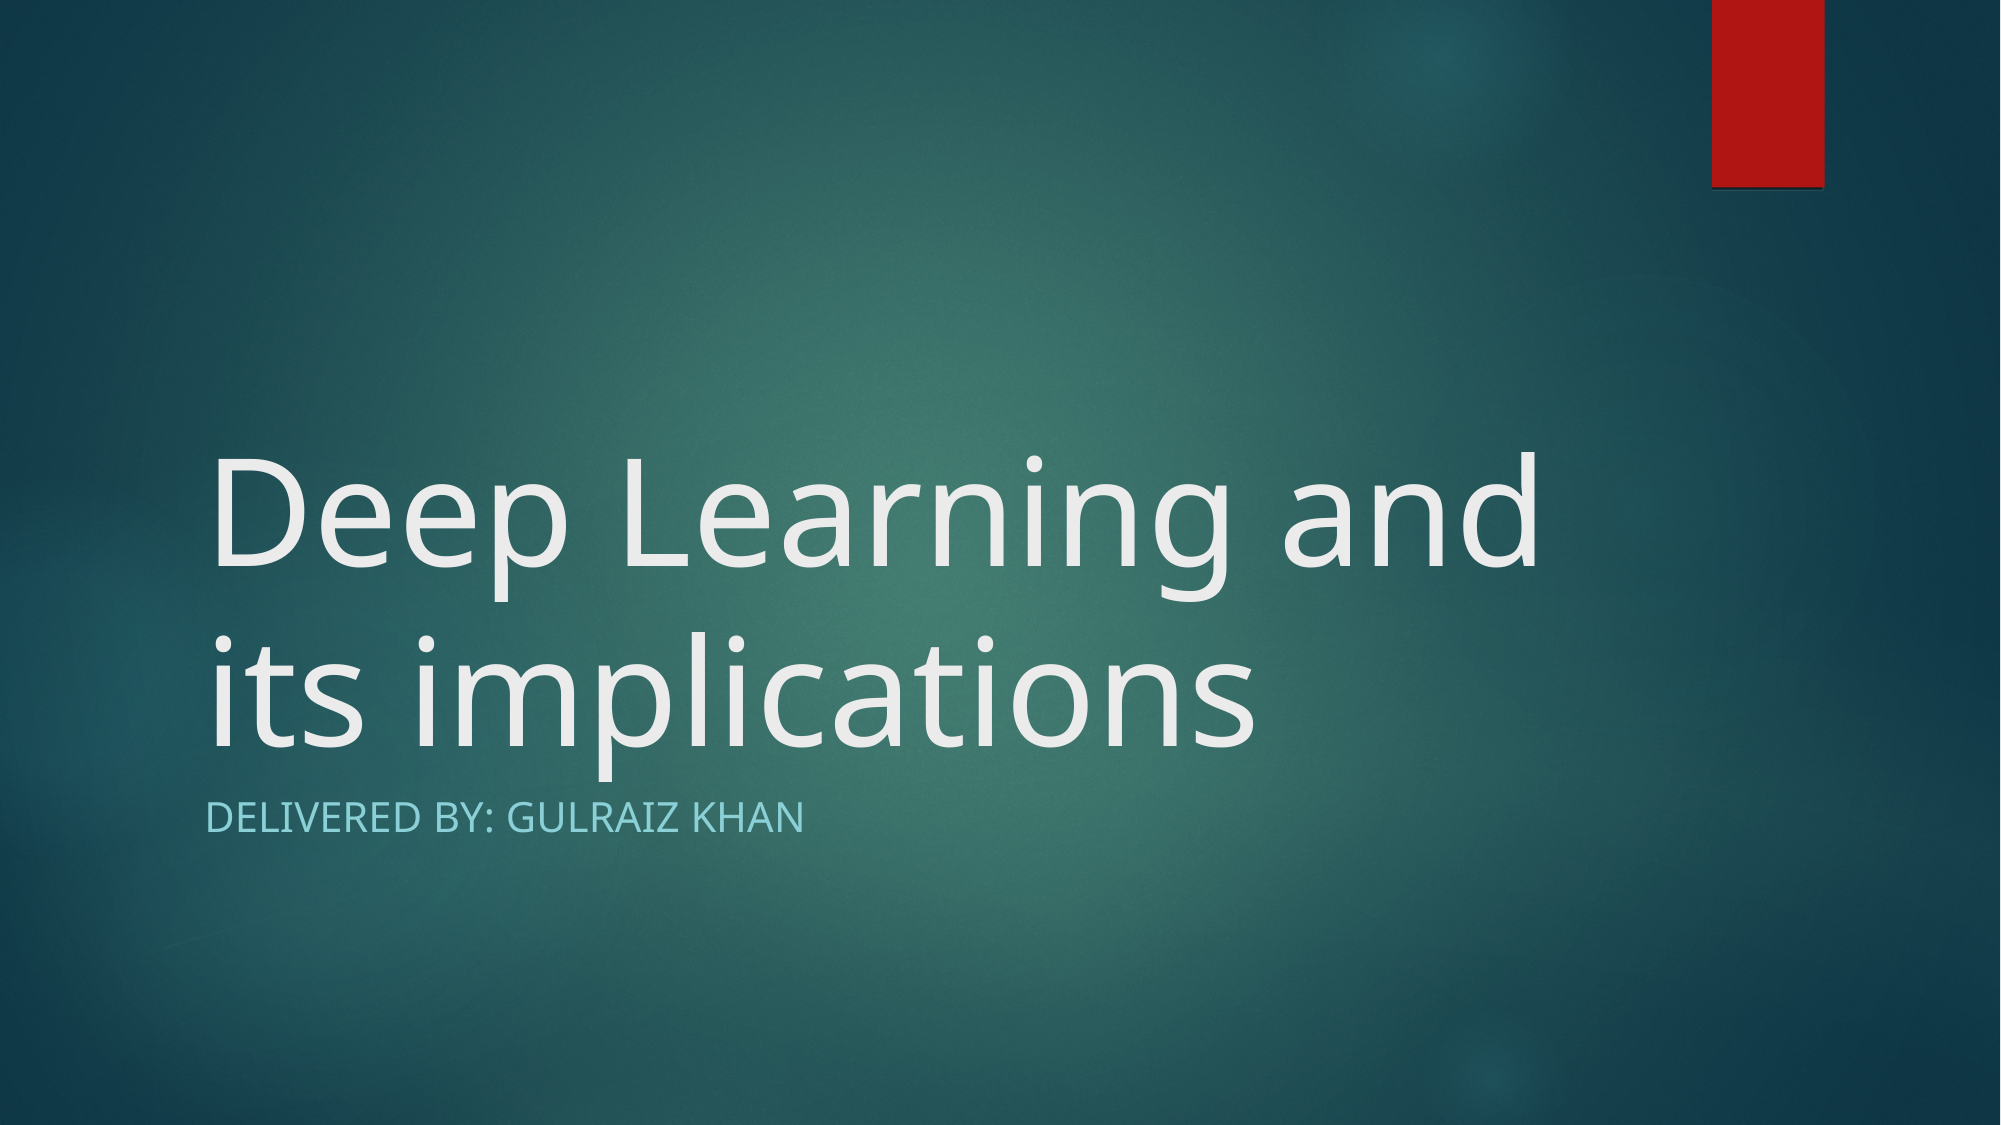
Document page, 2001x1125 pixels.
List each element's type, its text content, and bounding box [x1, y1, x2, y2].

picture [0, 0, 2001, 1125]
title Deep Learning and its implications [189, 237, 1638, 783]
subtitle Delivered by: Gulraiz Khan [189, 783, 1638, 925]
